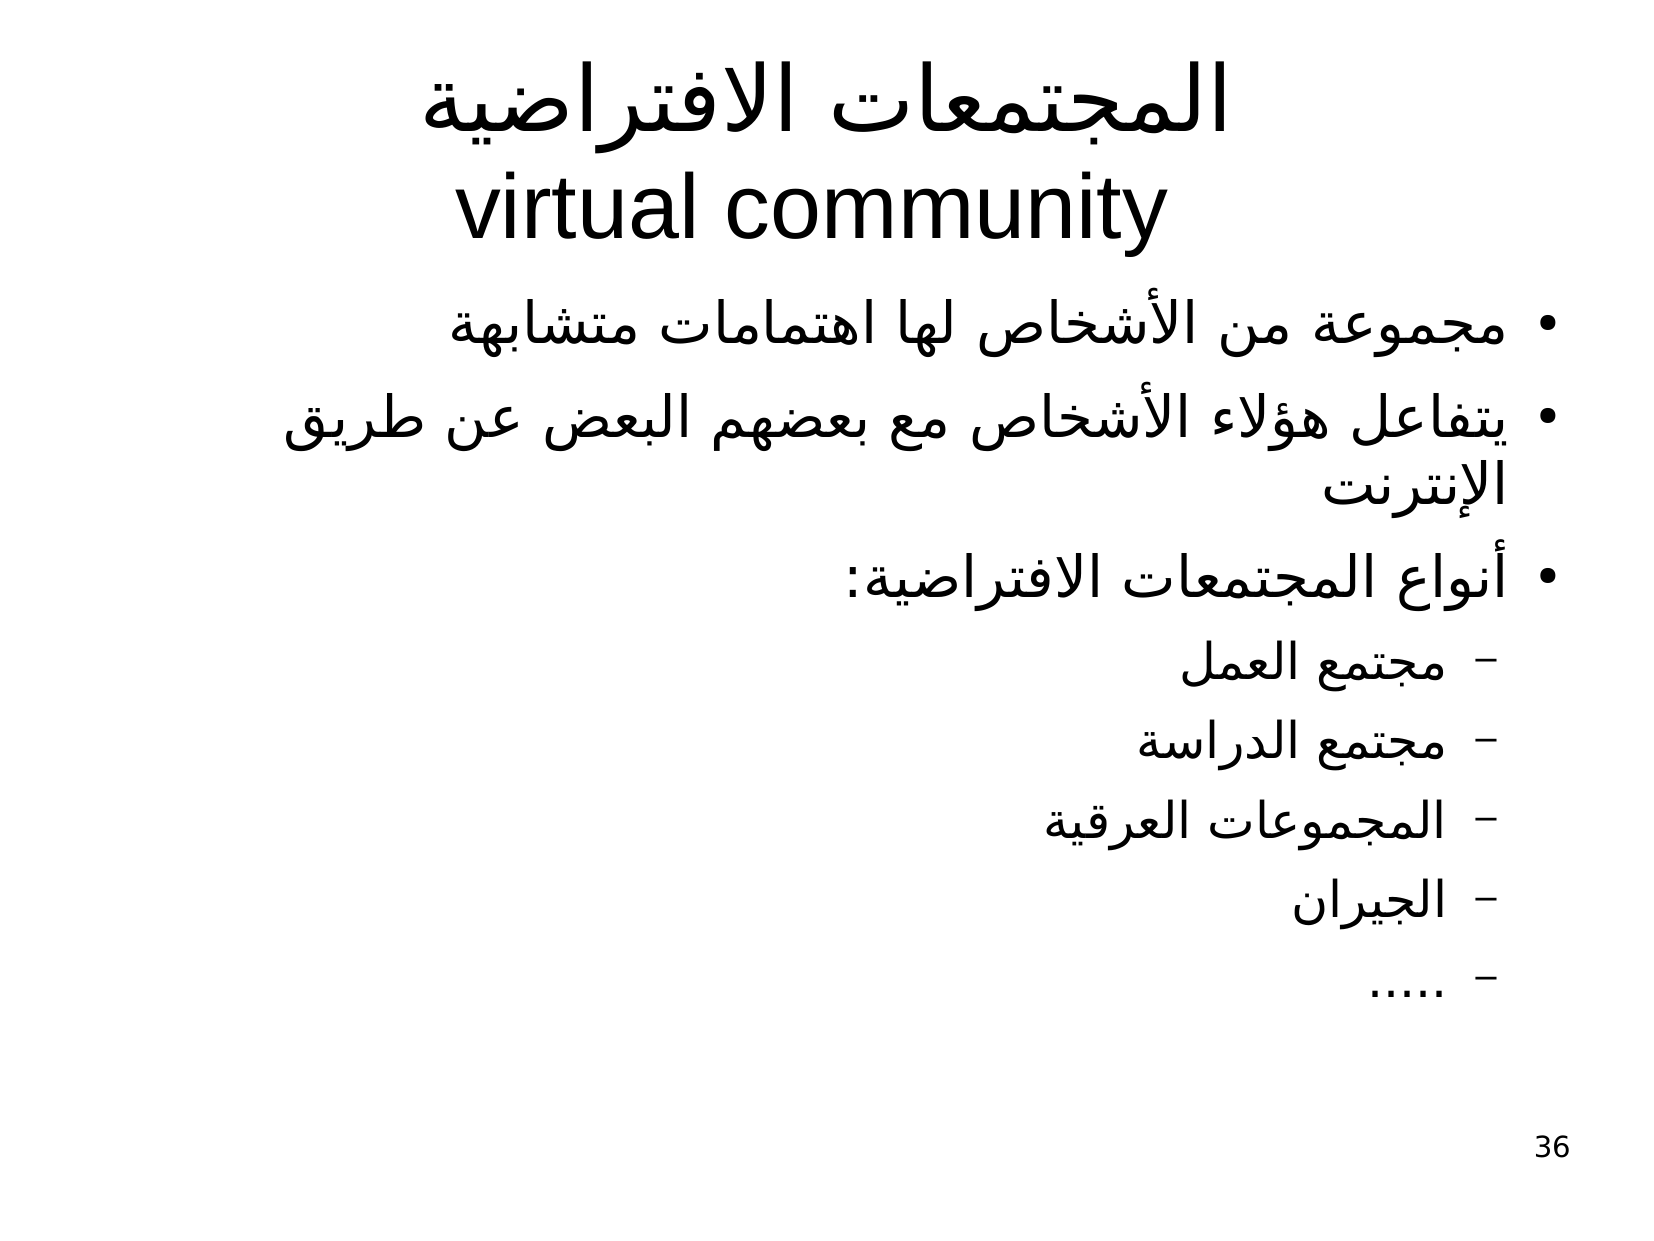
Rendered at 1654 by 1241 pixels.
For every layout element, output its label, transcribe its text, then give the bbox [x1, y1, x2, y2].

list مجموعة من الأشخاص لها اهتمامات متشابهة يتفاعل هؤلاء الأشخاص مع بعضهم البعض عن طريق الإنترنت أنواع المجتمعات الافتراضية: مجتمع العمل مجتمع الدراسة المجموعات العرقية الجيران ..... [82, 290, 1571, 1010]
title المجتمعات الافتراضية virtual community [82, 41, 1571, 265]
